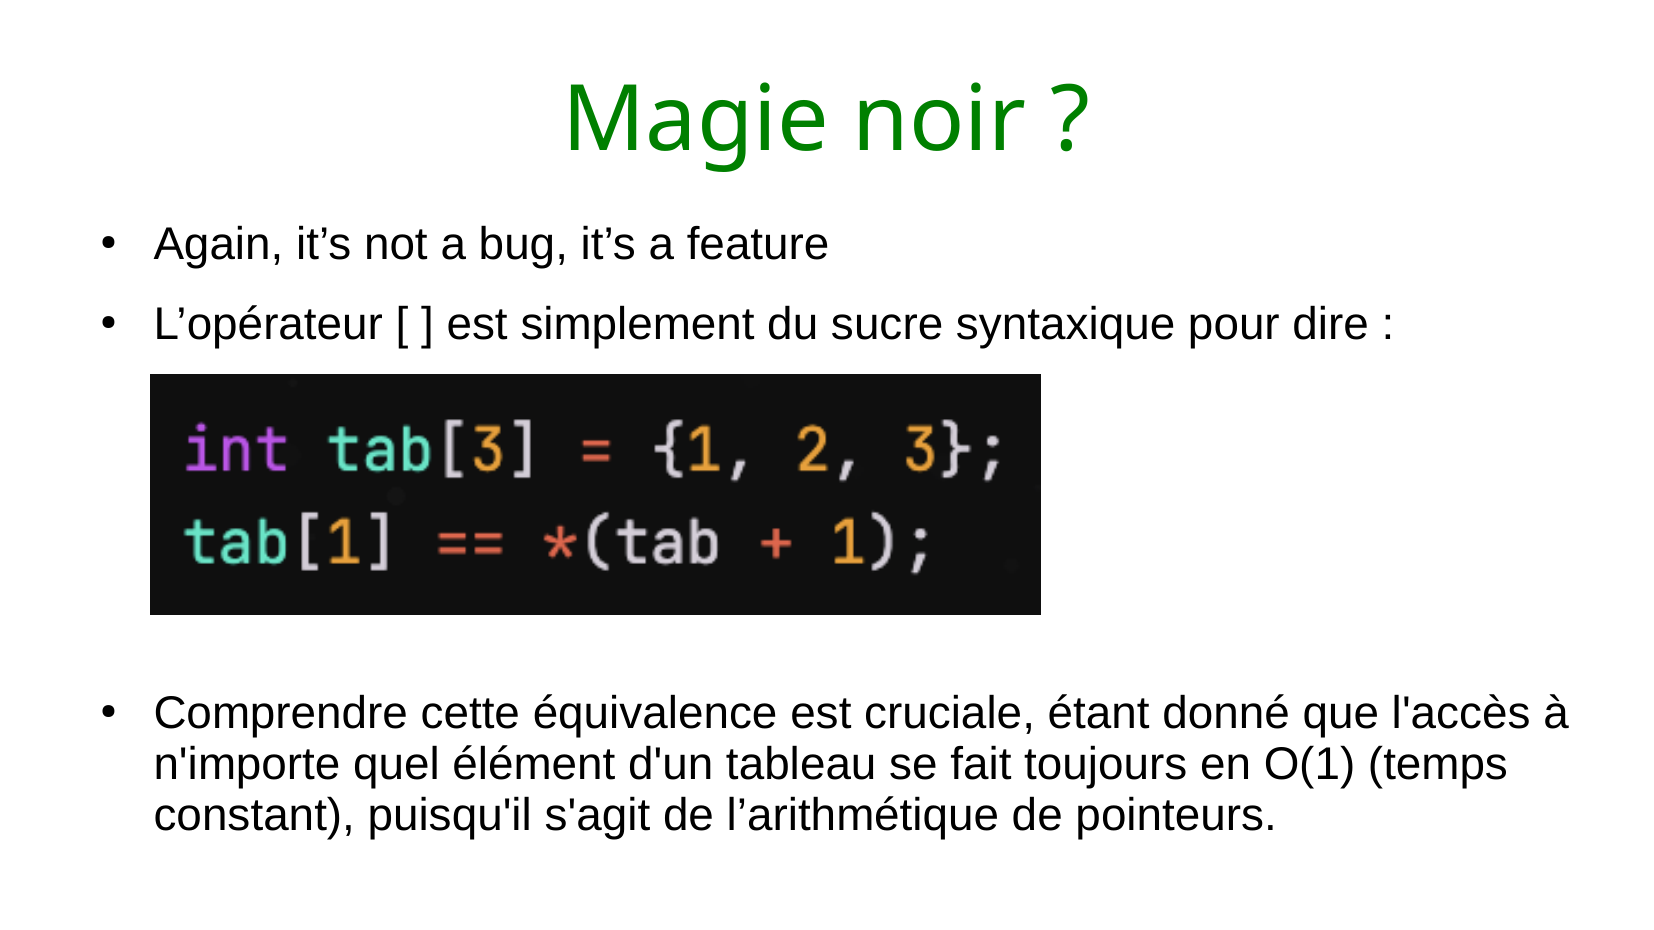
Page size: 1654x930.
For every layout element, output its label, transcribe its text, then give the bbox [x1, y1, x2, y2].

list Again, it’s not a bug, it’s a feature L’opérateur [ ] est simplement du sucre syntaxique pour dire : Comprendre cette équivalence est cruciale, étant donné que l'accès à n'importe quel élément d'un tableau se fait toujours en O(1) (temps constant), puisqu'il s'agit de l’arithmétique de pointeurs. [82, 217, 1571, 901]
title Magie noir ? [82, 37, 1571, 193]
picture [150, 374, 1041, 615]
